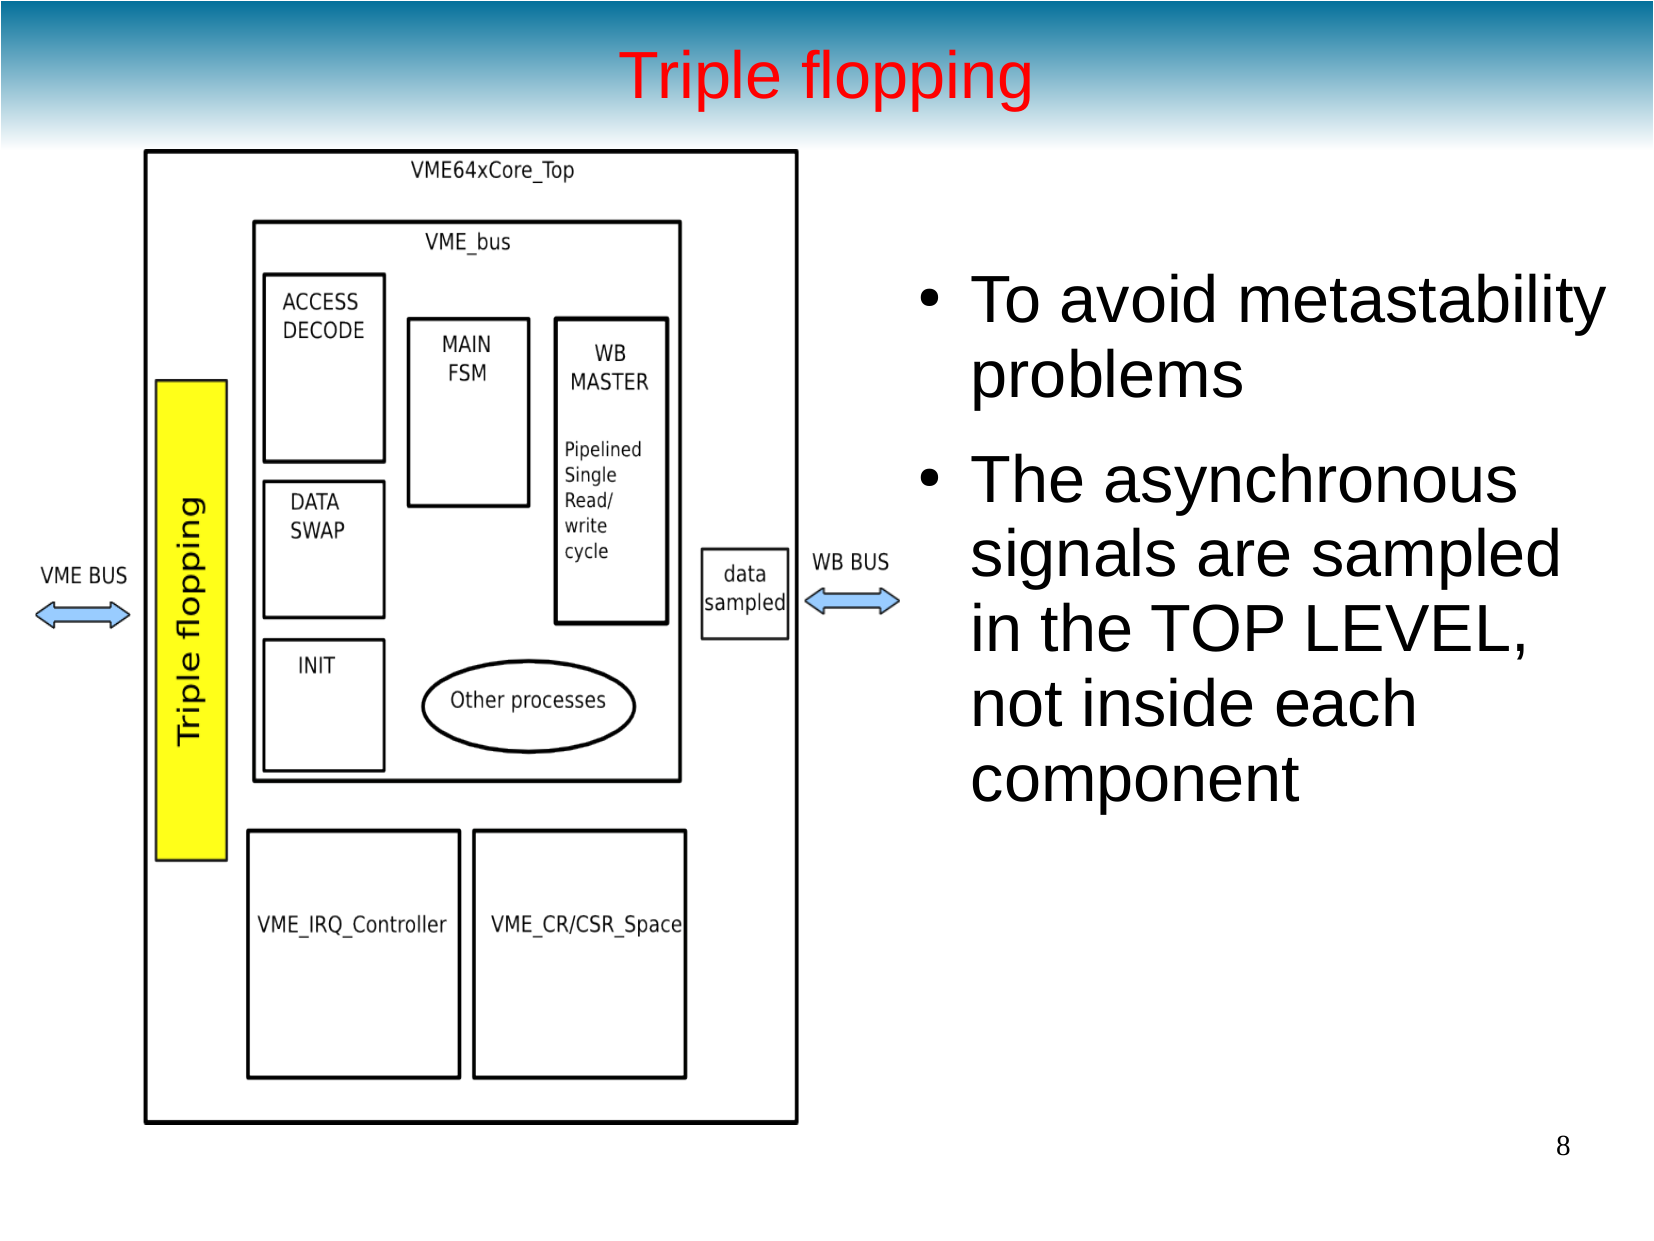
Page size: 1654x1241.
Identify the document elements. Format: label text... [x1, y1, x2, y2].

picture [35, 149, 901, 1126]
list To avoid metastability problems The asynchronous signals are sampled in the TOP LEVEL, not inside each component [901, 262, 1613, 863]
text_box Triple flopping [0, 0, 1654, 151]
